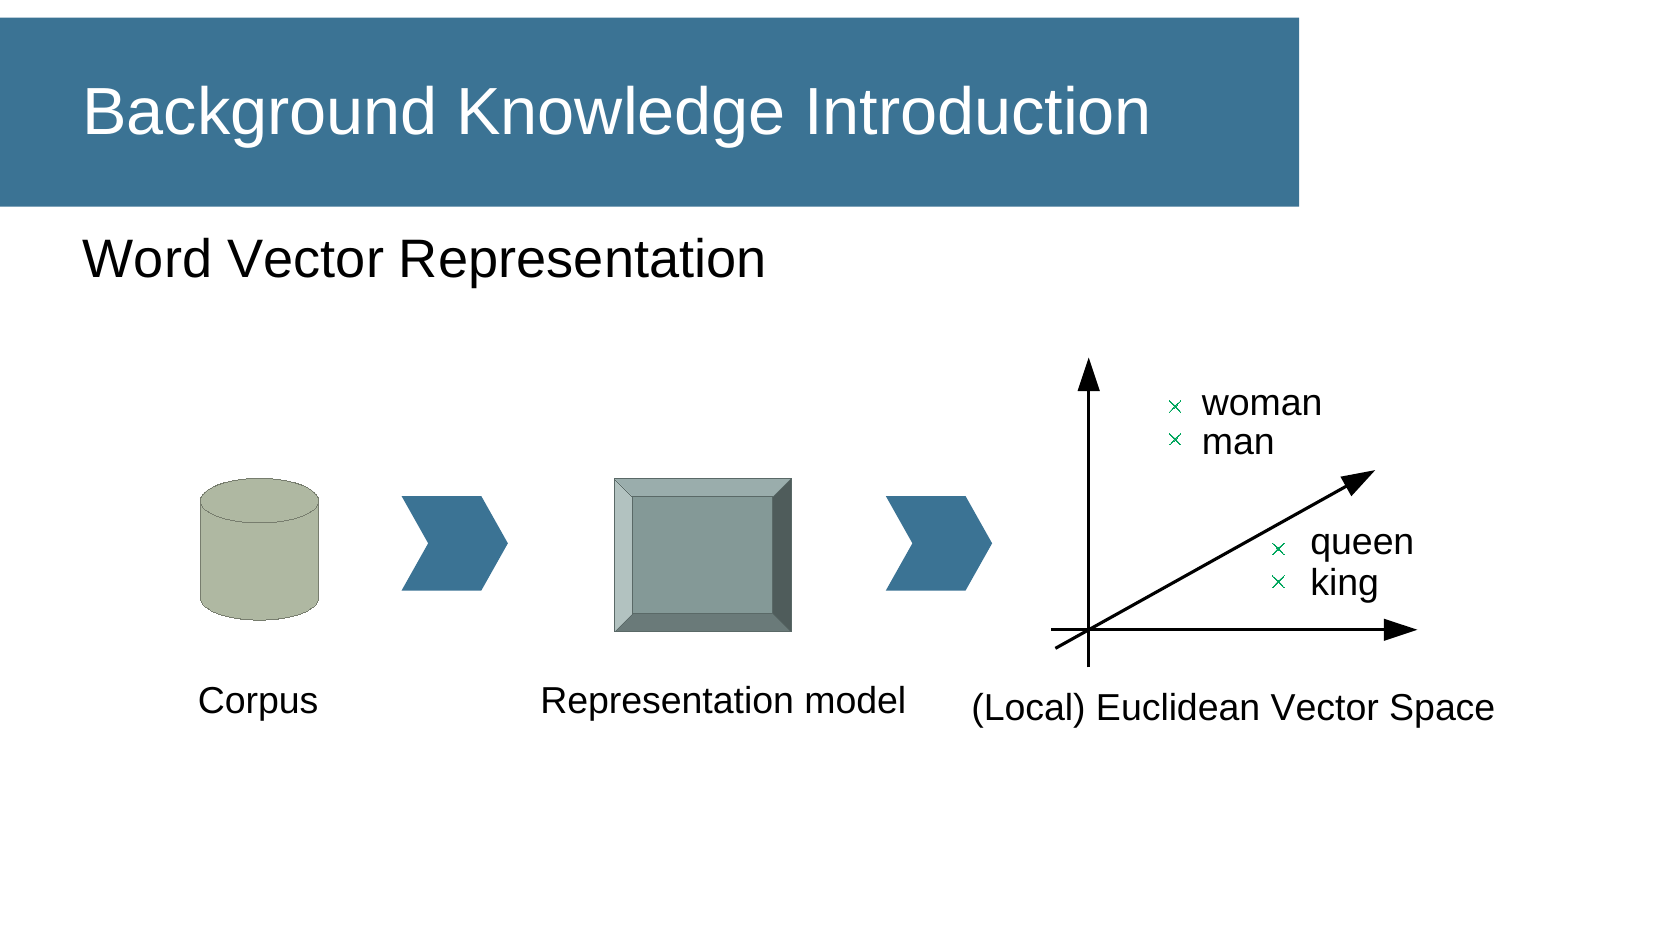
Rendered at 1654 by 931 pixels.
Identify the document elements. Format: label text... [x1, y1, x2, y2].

text_box woman [1187, 374, 1338, 432]
text_box Corpus [183, 673, 348, 772]
text_box [200, 478, 319, 621]
text_box [616, 478, 792, 632]
text_box (Local) Euclidean Vector Space [956, 679, 1511, 736]
text_box Representation model [525, 673, 921, 730]
text_box [1272, 575, 1285, 588]
text_box [1169, 433, 1181, 445]
text_box queen [1295, 513, 1429, 555]
title Background Knowledge Introduction [82, 35, 1234, 189]
text_box [1272, 543, 1285, 555]
text_box [1169, 400, 1181, 413]
text_box [401, 496, 508, 591]
text_box king [1295, 555, 1446, 612]
text_box man [1187, 413, 1290, 471]
list Word Vector Representation [82, 224, 1571, 764]
text_box [885, 496, 993, 591]
